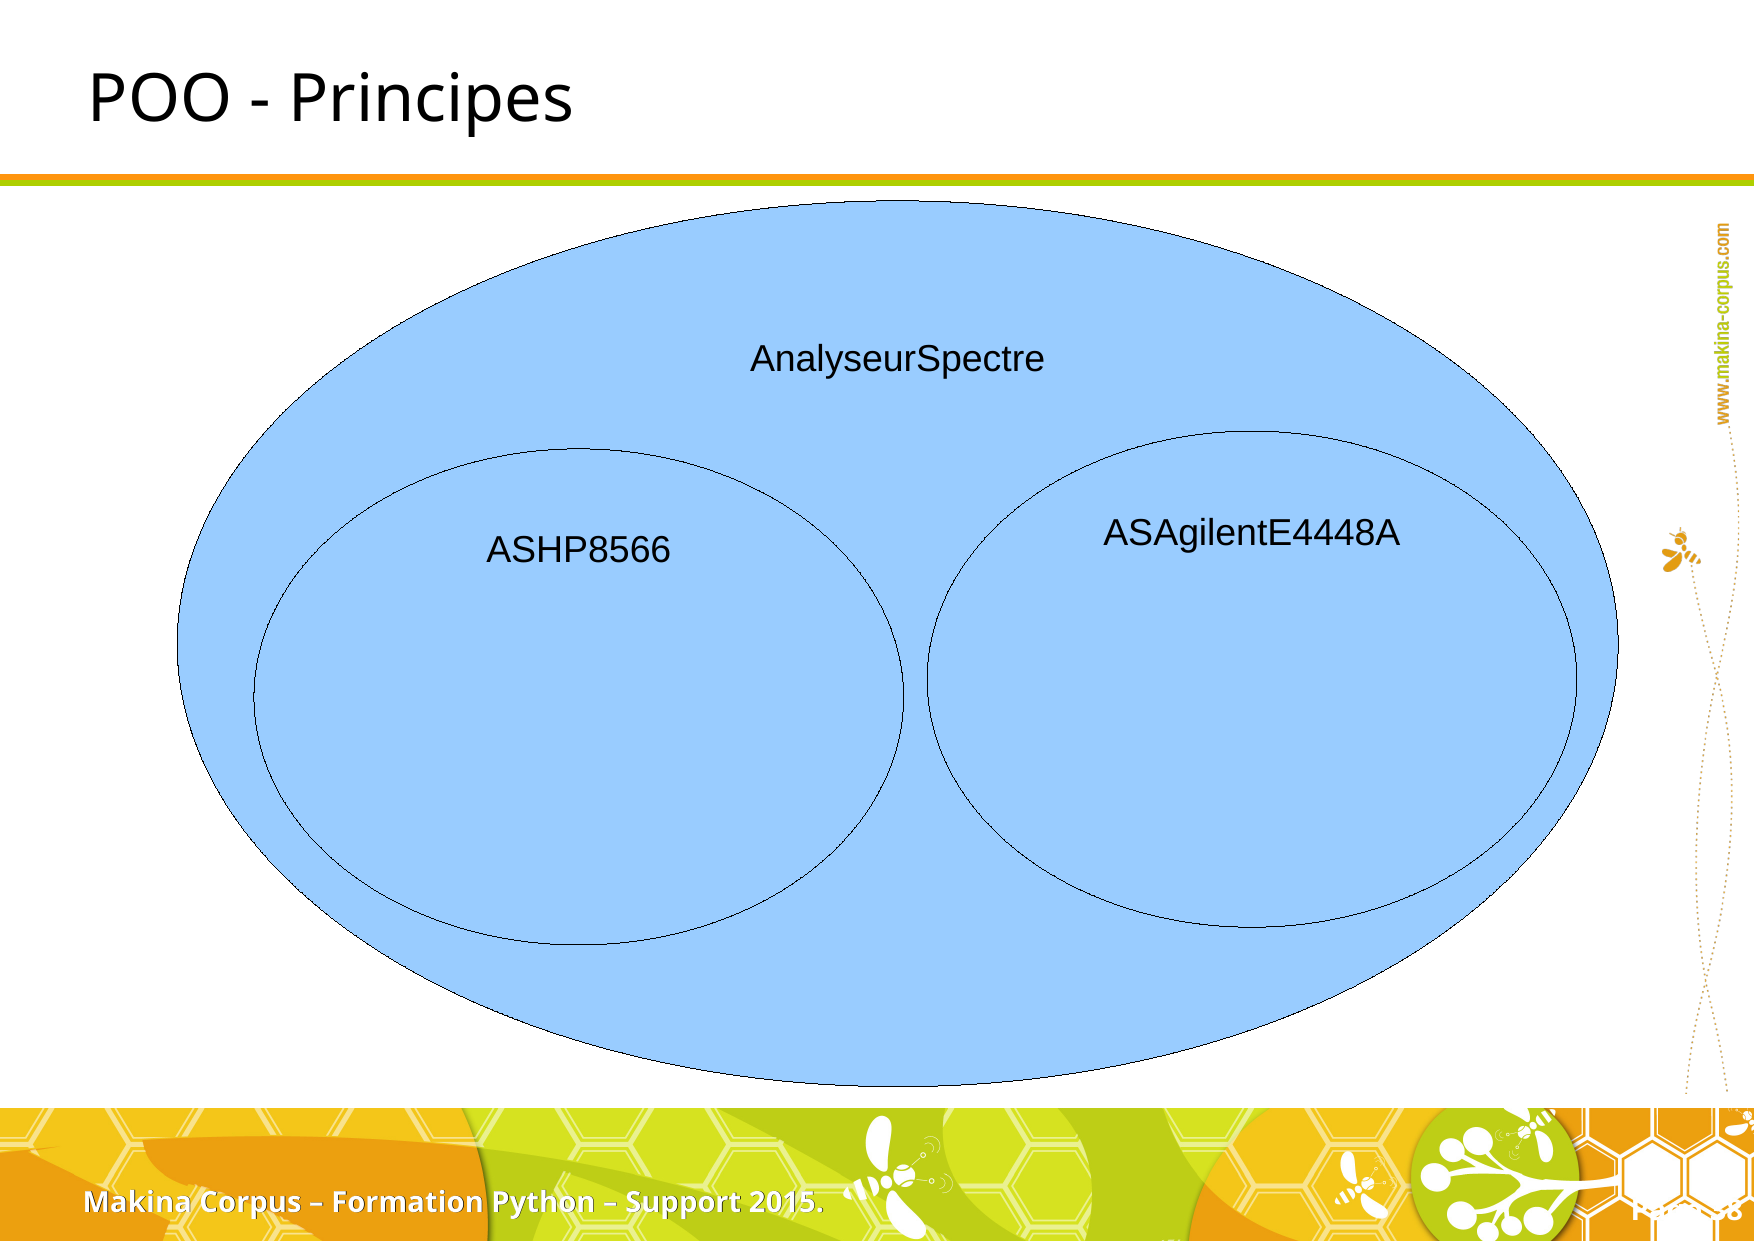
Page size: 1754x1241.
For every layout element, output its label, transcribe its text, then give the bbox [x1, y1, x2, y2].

text_box ASHP8566 [253, 448, 904, 945]
picture [1639, 203, 1754, 1093]
text_box AnalyseurSpectre [177, 200, 1619, 1087]
title POO - Principes [87, 31, 1667, 160]
text_box ASAgilentE4448A [927, 431, 1577, 928]
picture [0, 1108, 1754, 1241]
